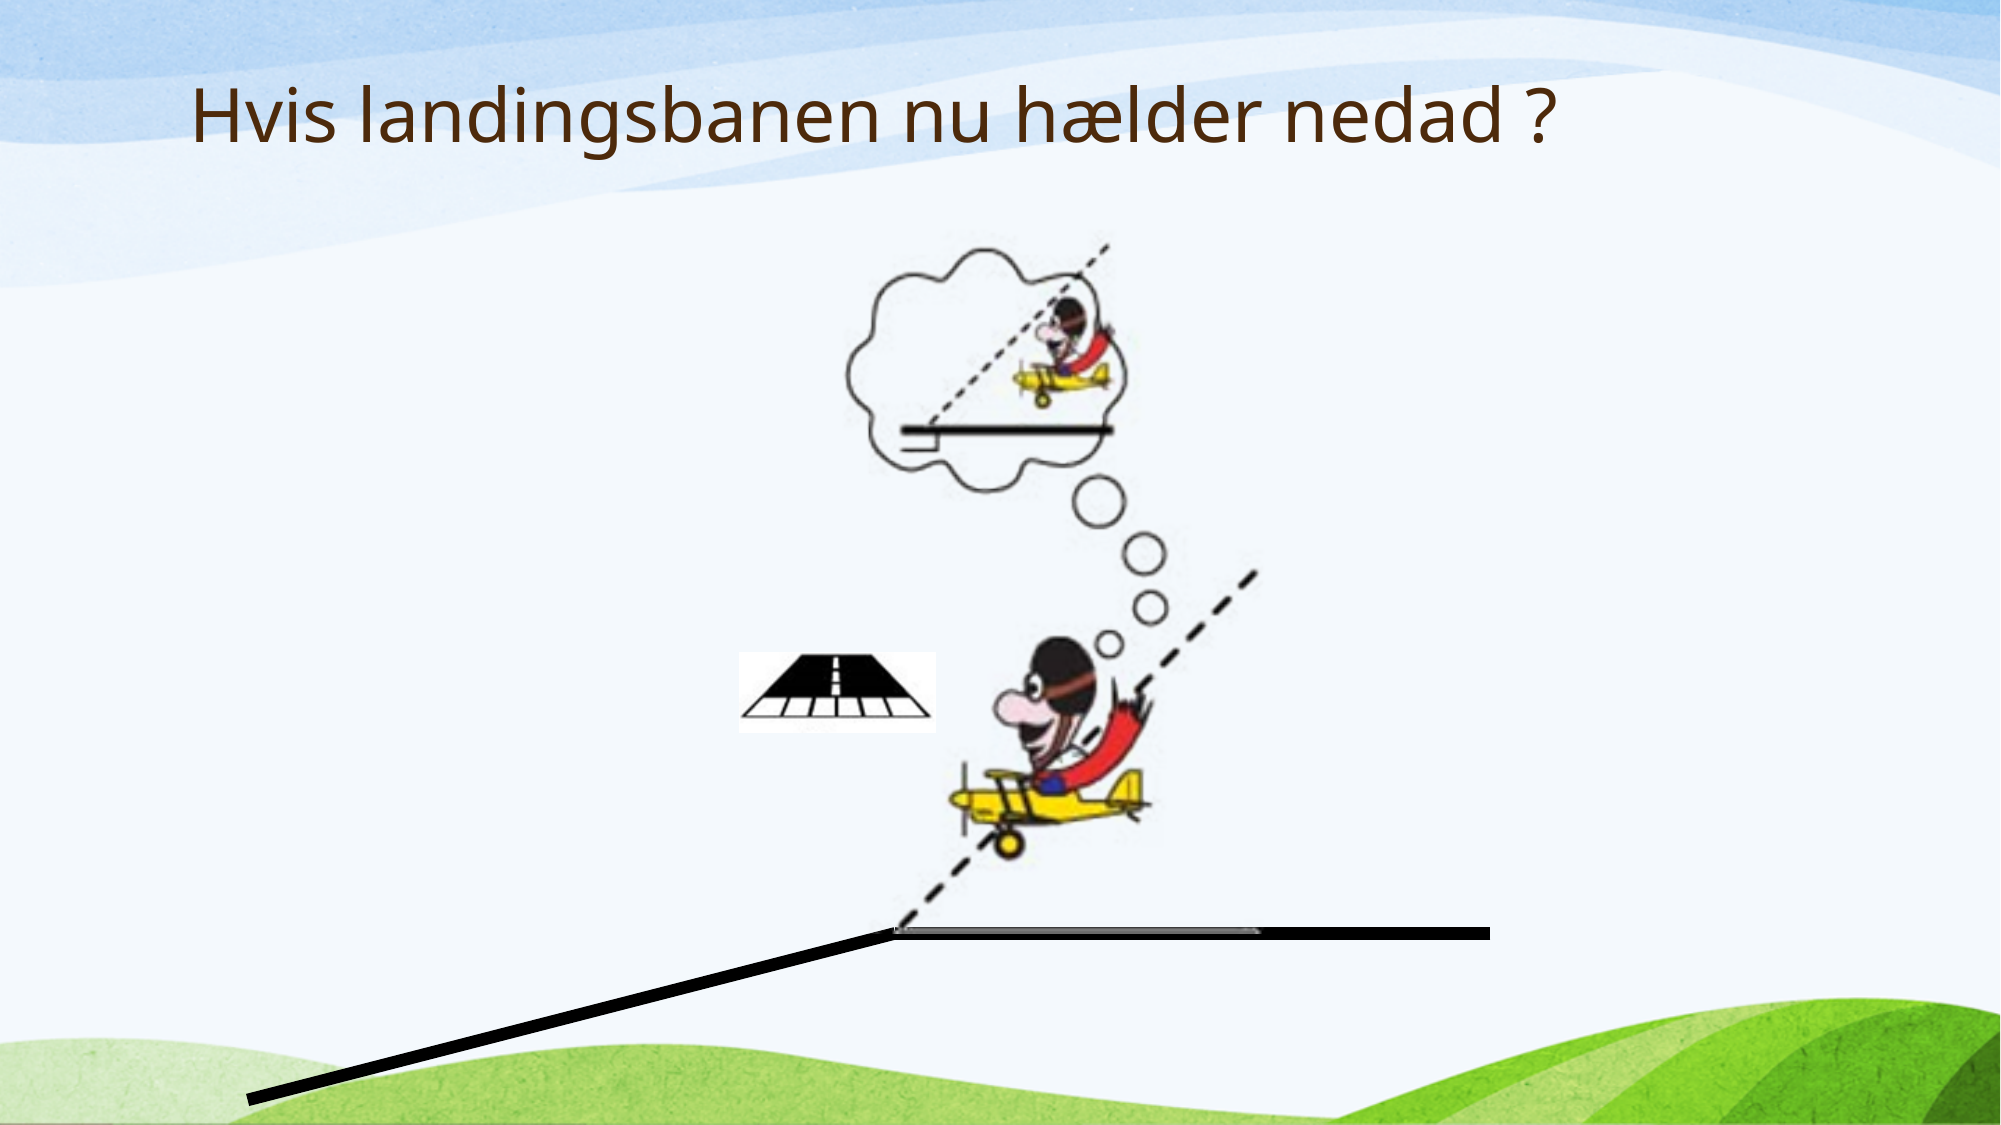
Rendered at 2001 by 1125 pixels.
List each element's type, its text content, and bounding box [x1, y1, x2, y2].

picture [0, 0, 2001, 1125]
title Hvis landingsbanen nu hælder nedad ? [174, 50, 1825, 167]
